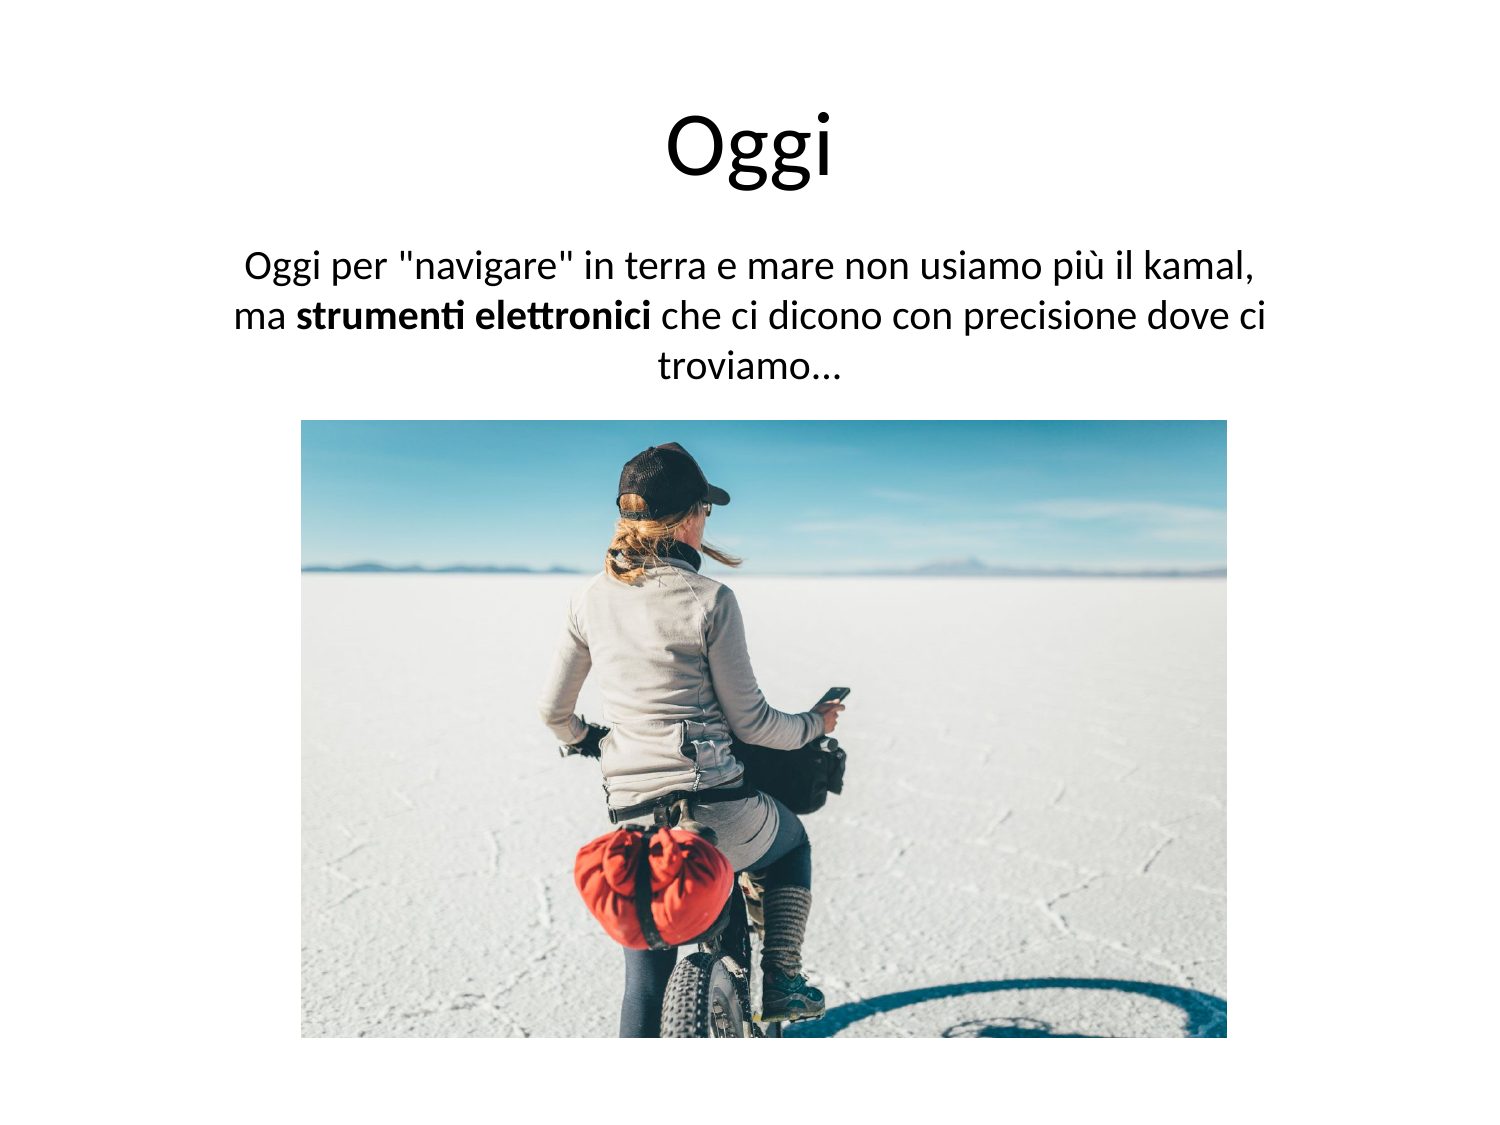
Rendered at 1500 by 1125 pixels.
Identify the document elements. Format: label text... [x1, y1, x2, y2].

title Oggi [75, 45, 1425, 233]
text_box Oggi per "navigare" in terra e mare non usiamo più il kamal, ma strumenti elettronici che ci dicono con precisione dove ci troviamo... [165, 230, 1335, 396]
picture [301, 420, 1227, 1038]
